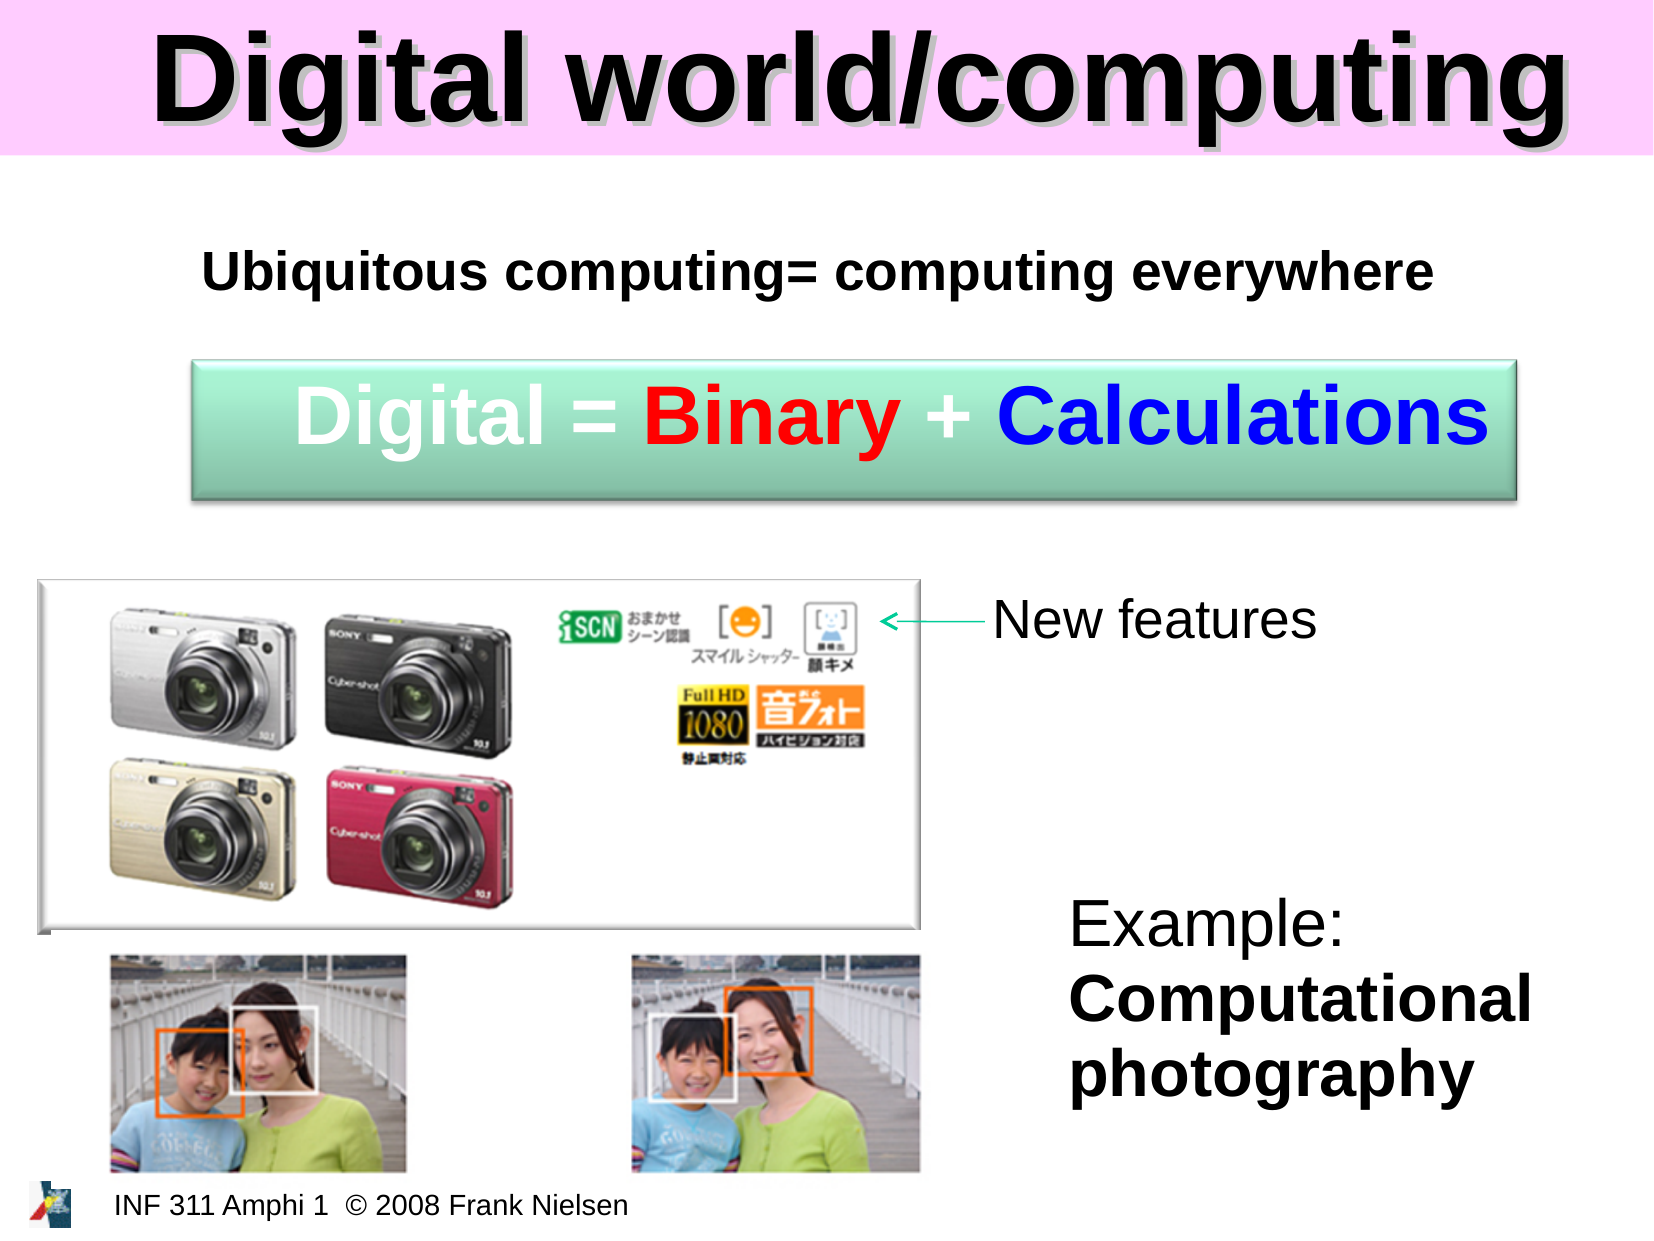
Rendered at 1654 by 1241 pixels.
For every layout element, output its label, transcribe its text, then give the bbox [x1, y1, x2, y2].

text_box Digital = Binary + Calculations [204, 361, 1507, 471]
text_box Example: Computational photography [1053, 878, 1569, 1193]
picture [138, 334, 1558, 514]
text_box New features [977, 581, 1334, 659]
text_box Digital world/computing [0, 0, 1654, 156]
picture [29, 577, 937, 1228]
text_box Ubiquitous computing= computing everywhere [186, 232, 1452, 310]
